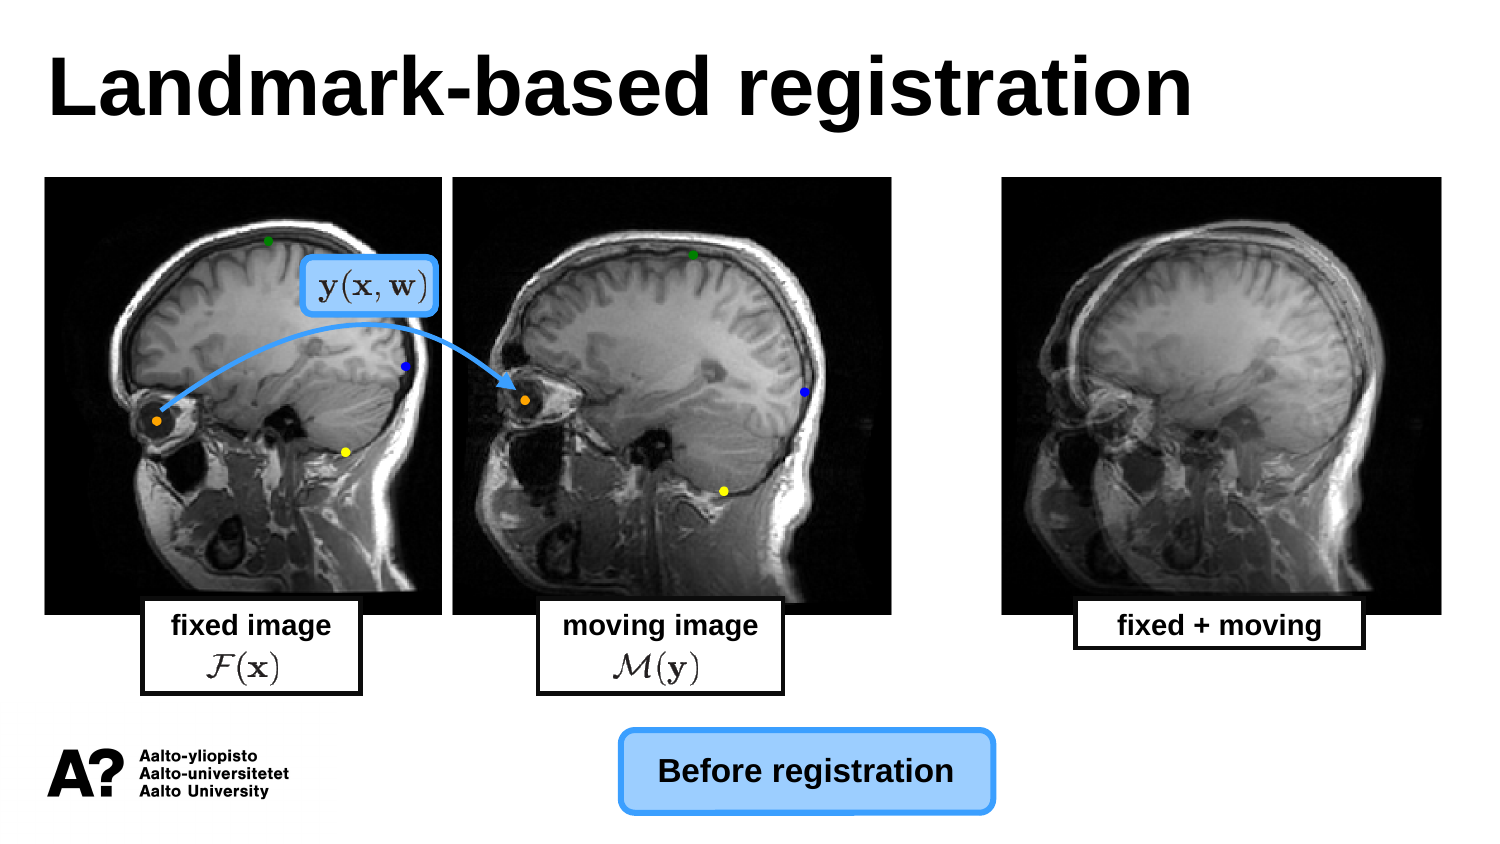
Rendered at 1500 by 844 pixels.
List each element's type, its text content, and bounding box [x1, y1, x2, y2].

list Landmark-based registration [47, 32, 1442, 197]
text_box fixed + moving [1075, 598, 1364, 649]
text_box [302, 257, 436, 315]
text_box [620, 730, 994, 813]
text_box fixed image [142, 598, 361, 694]
picture [613, 626, 698, 694]
picture [206, 626, 278, 694]
picture [34, 167, 900, 625]
picture [991, 167, 1450, 625]
text_box moving image [537, 598, 784, 694]
text_box Before registration [629, 752, 1004, 806]
picture [0, 702, 337, 844]
